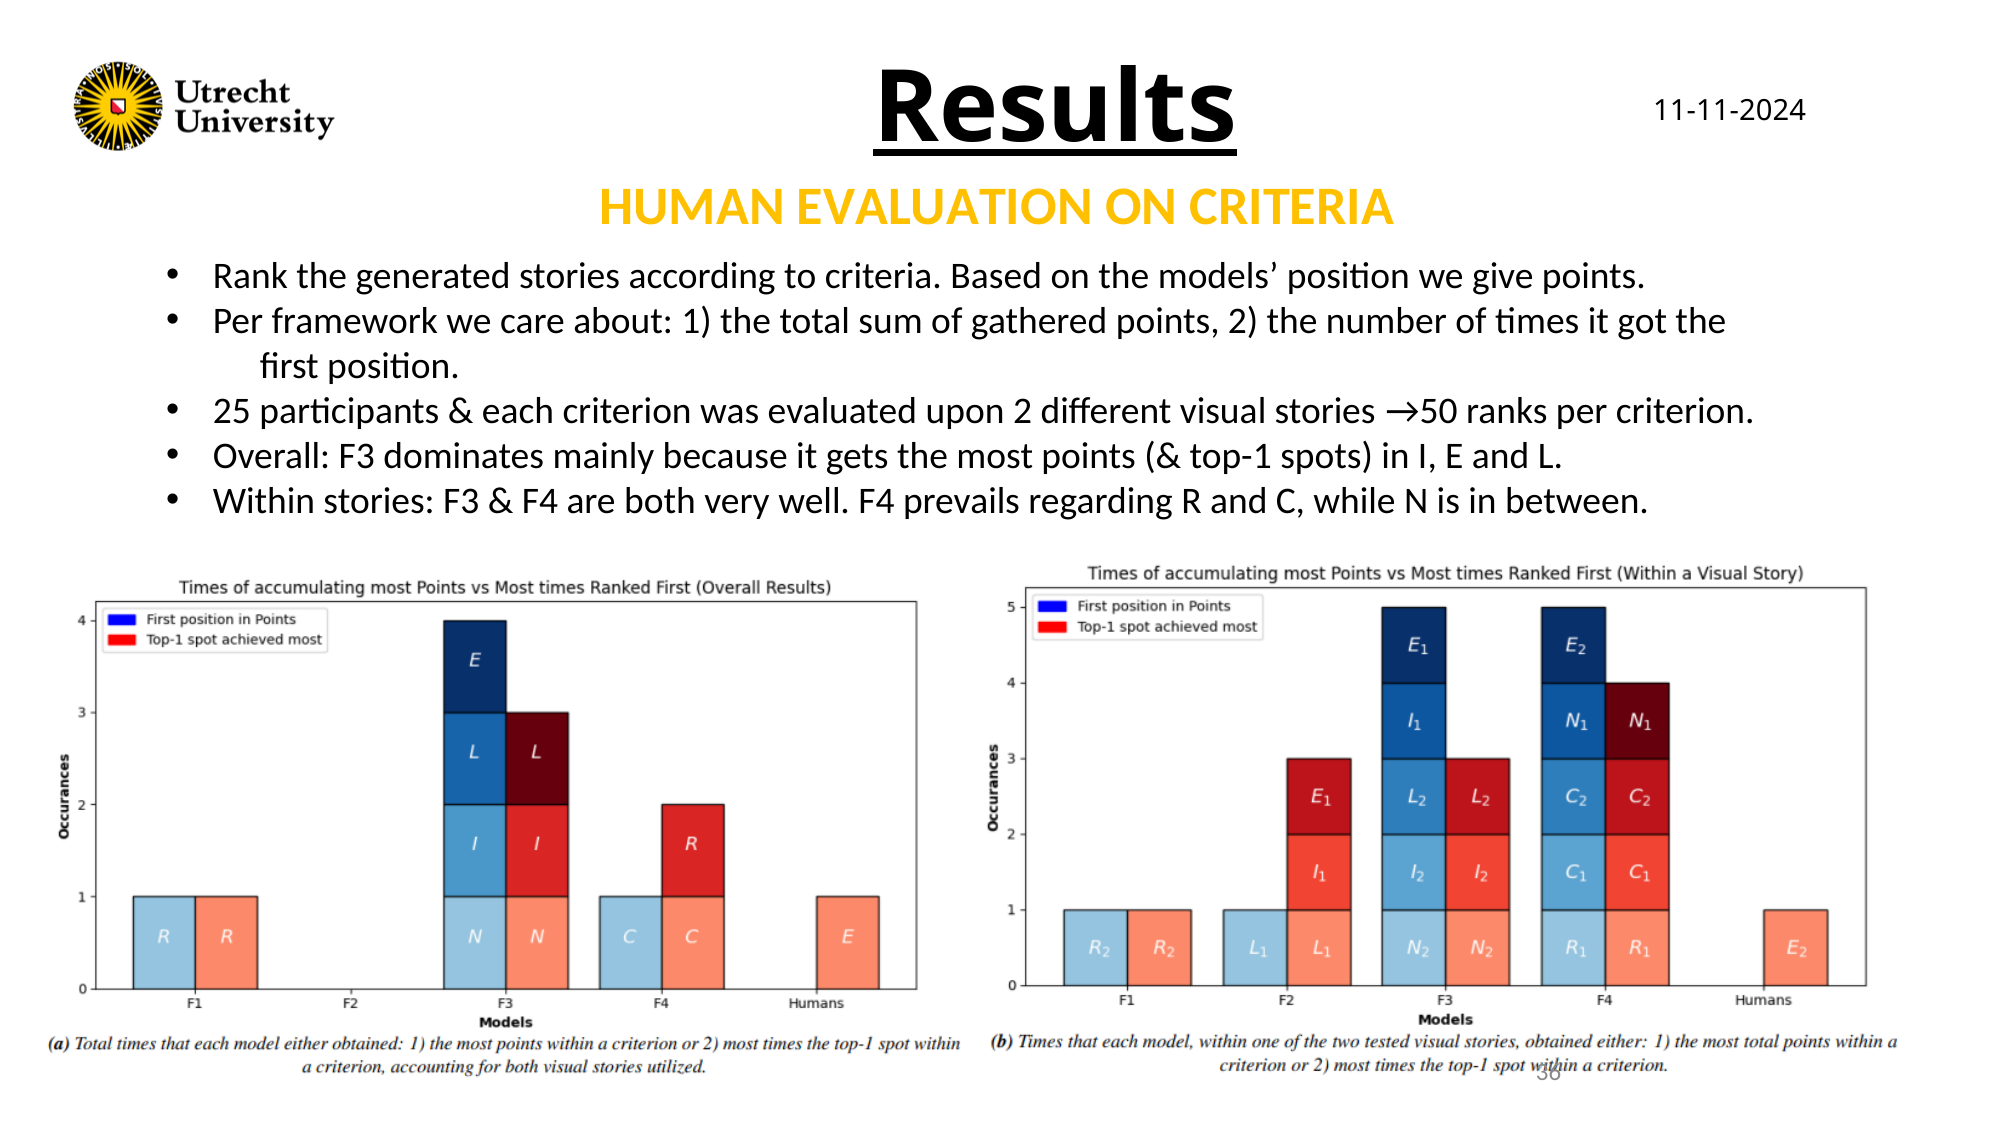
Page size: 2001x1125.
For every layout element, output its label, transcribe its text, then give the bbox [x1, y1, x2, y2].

text_box Results [873, 41, 1128, 162]
picture [978, 556, 1907, 1081]
text_box 11-11-2024 [1638, 84, 1943, 120]
text_box Rank the generated stories according to criteria. Based on the models’ position we give points. Per framework we care about: 1) the total sum of gathered points, 2) the number of times it got the first position. 25 participants & each criterion was evaluated upon 2 different visual stories →50 ranks per criterion. Overall: F3 dominates mainly because it gets the most points (& top-1 spots) in I, E and L. Within stories: F3 & F4 are both very well. F4 prevails regarding R and C, while N is in between. [150, 243, 1791, 532]
text_box [1520, 1040, 1972, 1101]
picture [42, 568, 971, 1081]
text_box HUMAN EVALUATION ON CRITERIA [584, 162, 1417, 243]
